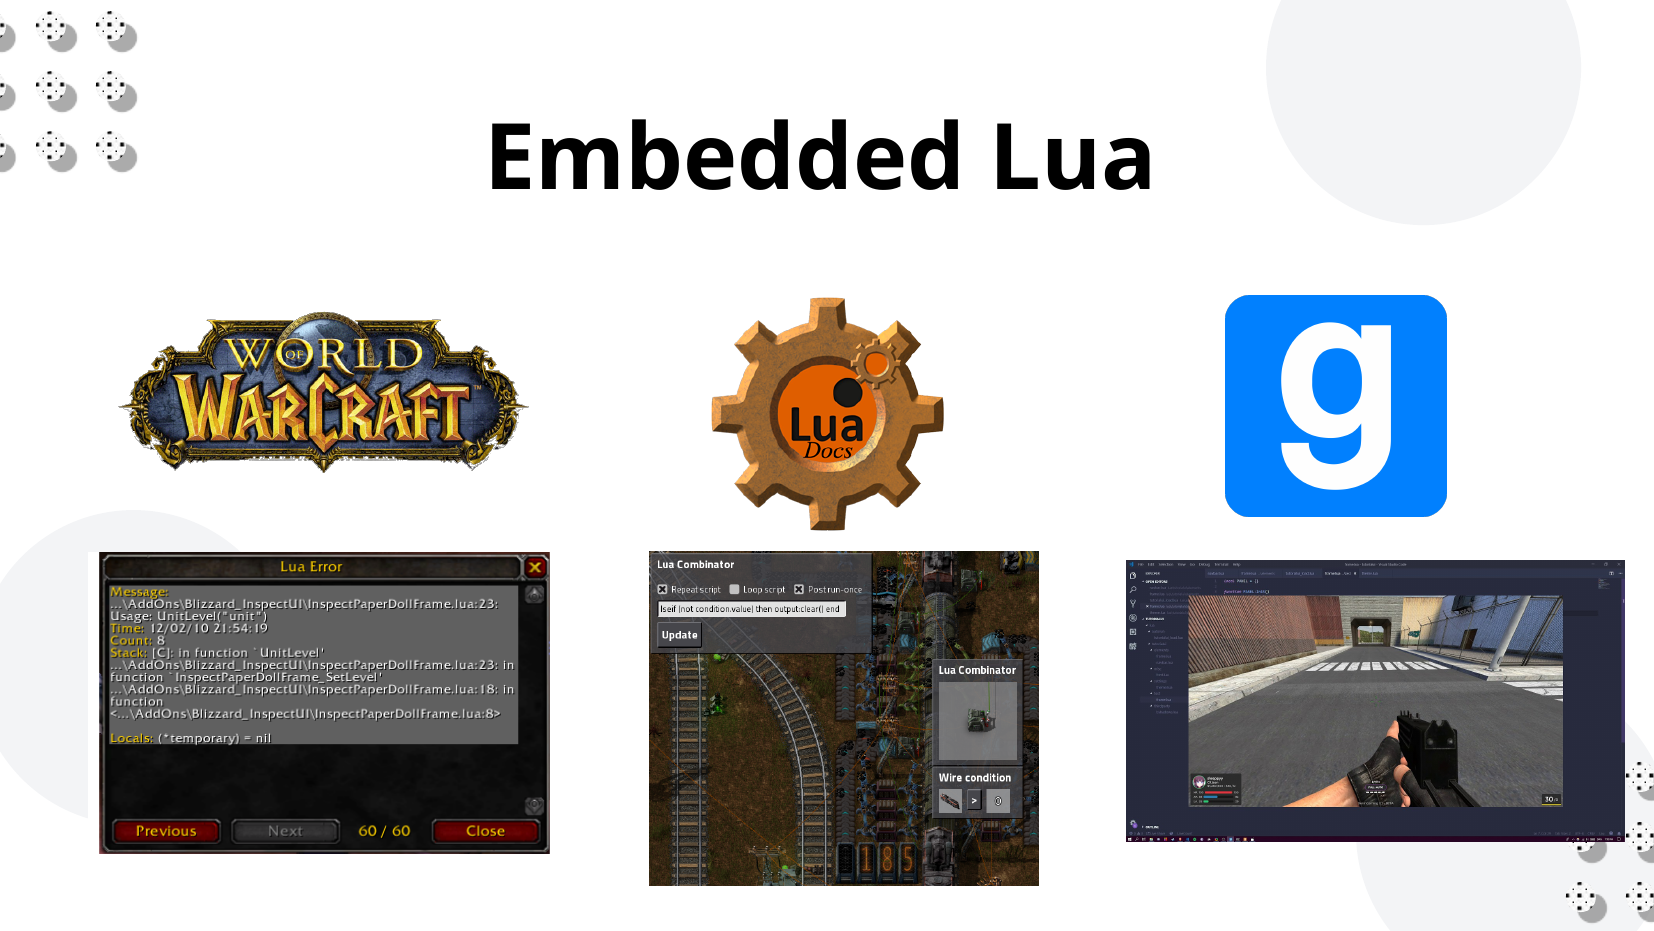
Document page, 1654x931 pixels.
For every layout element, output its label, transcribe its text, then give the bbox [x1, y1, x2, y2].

picture [99, 71, 122, 76]
picture [1126, 560, 1654, 853]
picture [1625, 881, 1654, 912]
picture [0, 14, 6, 39]
picture [649, 551, 1039, 886]
picture [1565, 882, 1596, 913]
picture [35, 131, 67, 162]
picture [118, 311, 529, 473]
picture [95, 11, 126, 42]
picture [1225, 295, 1447, 517]
picture [88, 552, 562, 855]
title Embedded Lua [76, 76, 1565, 233]
picture [0, 134, 7, 159]
picture [35, 71, 66, 102]
picture [35, 11, 66, 42]
picture [710, 295, 945, 531]
picture [0, 74, 6, 99]
